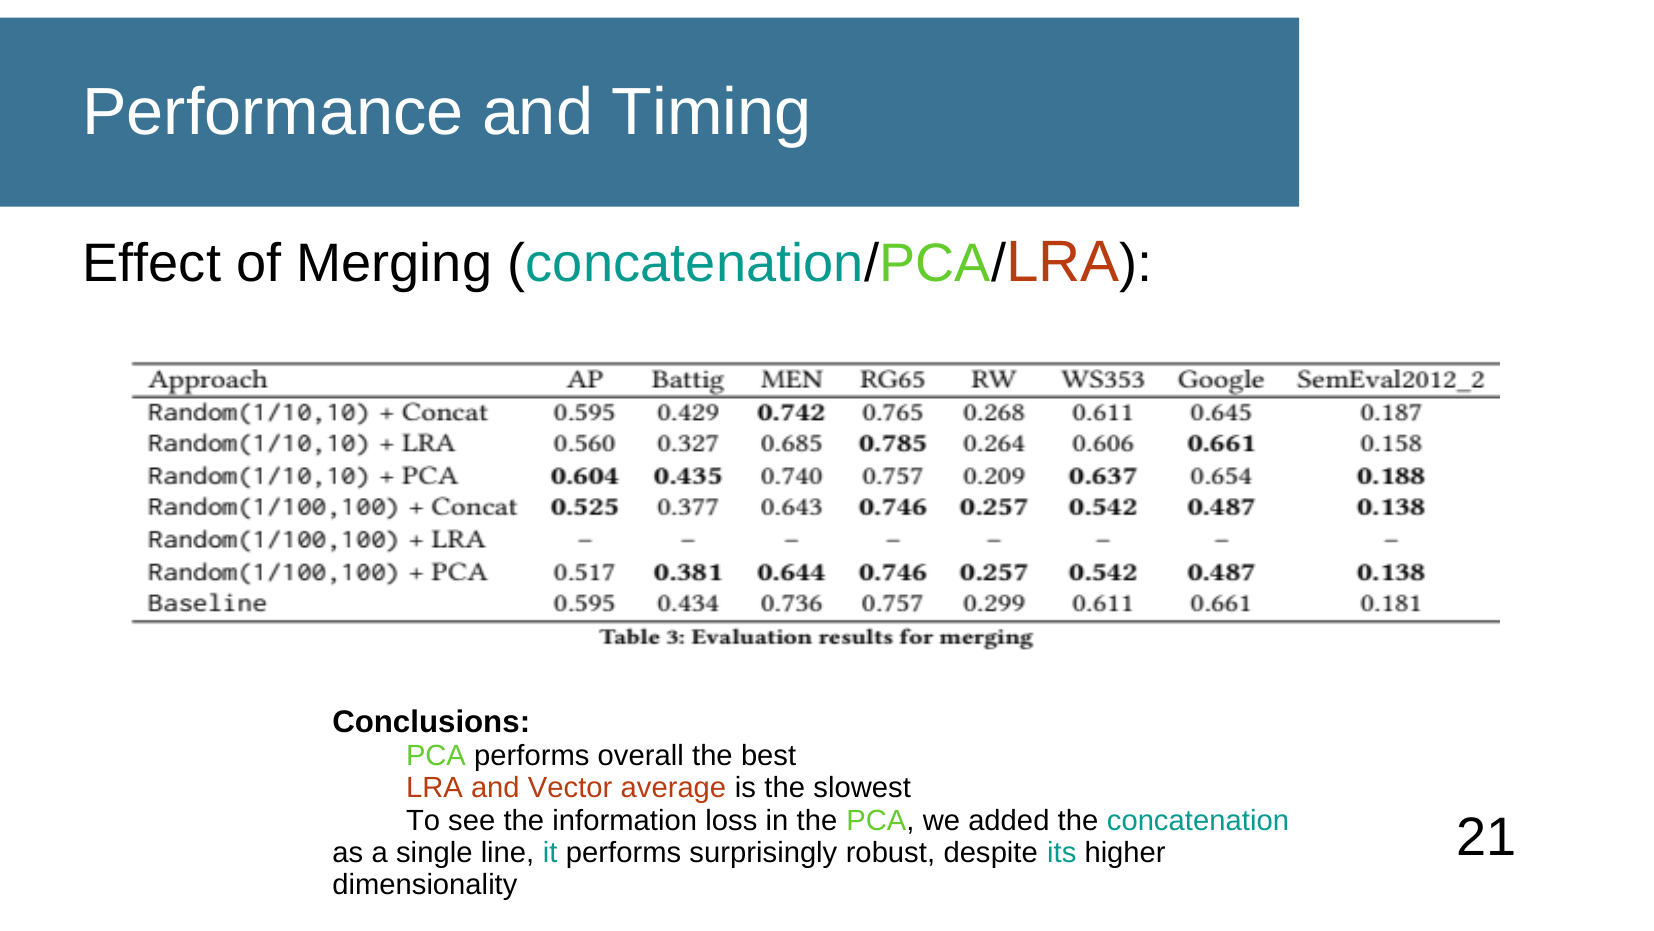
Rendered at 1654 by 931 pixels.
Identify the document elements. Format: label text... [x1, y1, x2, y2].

picture [124, 348, 1501, 664]
title Performance and Timing [82, 35, 1234, 189]
text_box Conclusions: PCA performs overall the best LRA and Vector average is the slowest To see the information loss in the PCA, we added the concatenation as a single line, it performs surprisingly robust, despite its higher dimensionality [317, 696, 1341, 909]
list Effect of Merging (concatenation/PCA/LRA): [82, 224, 1571, 764]
